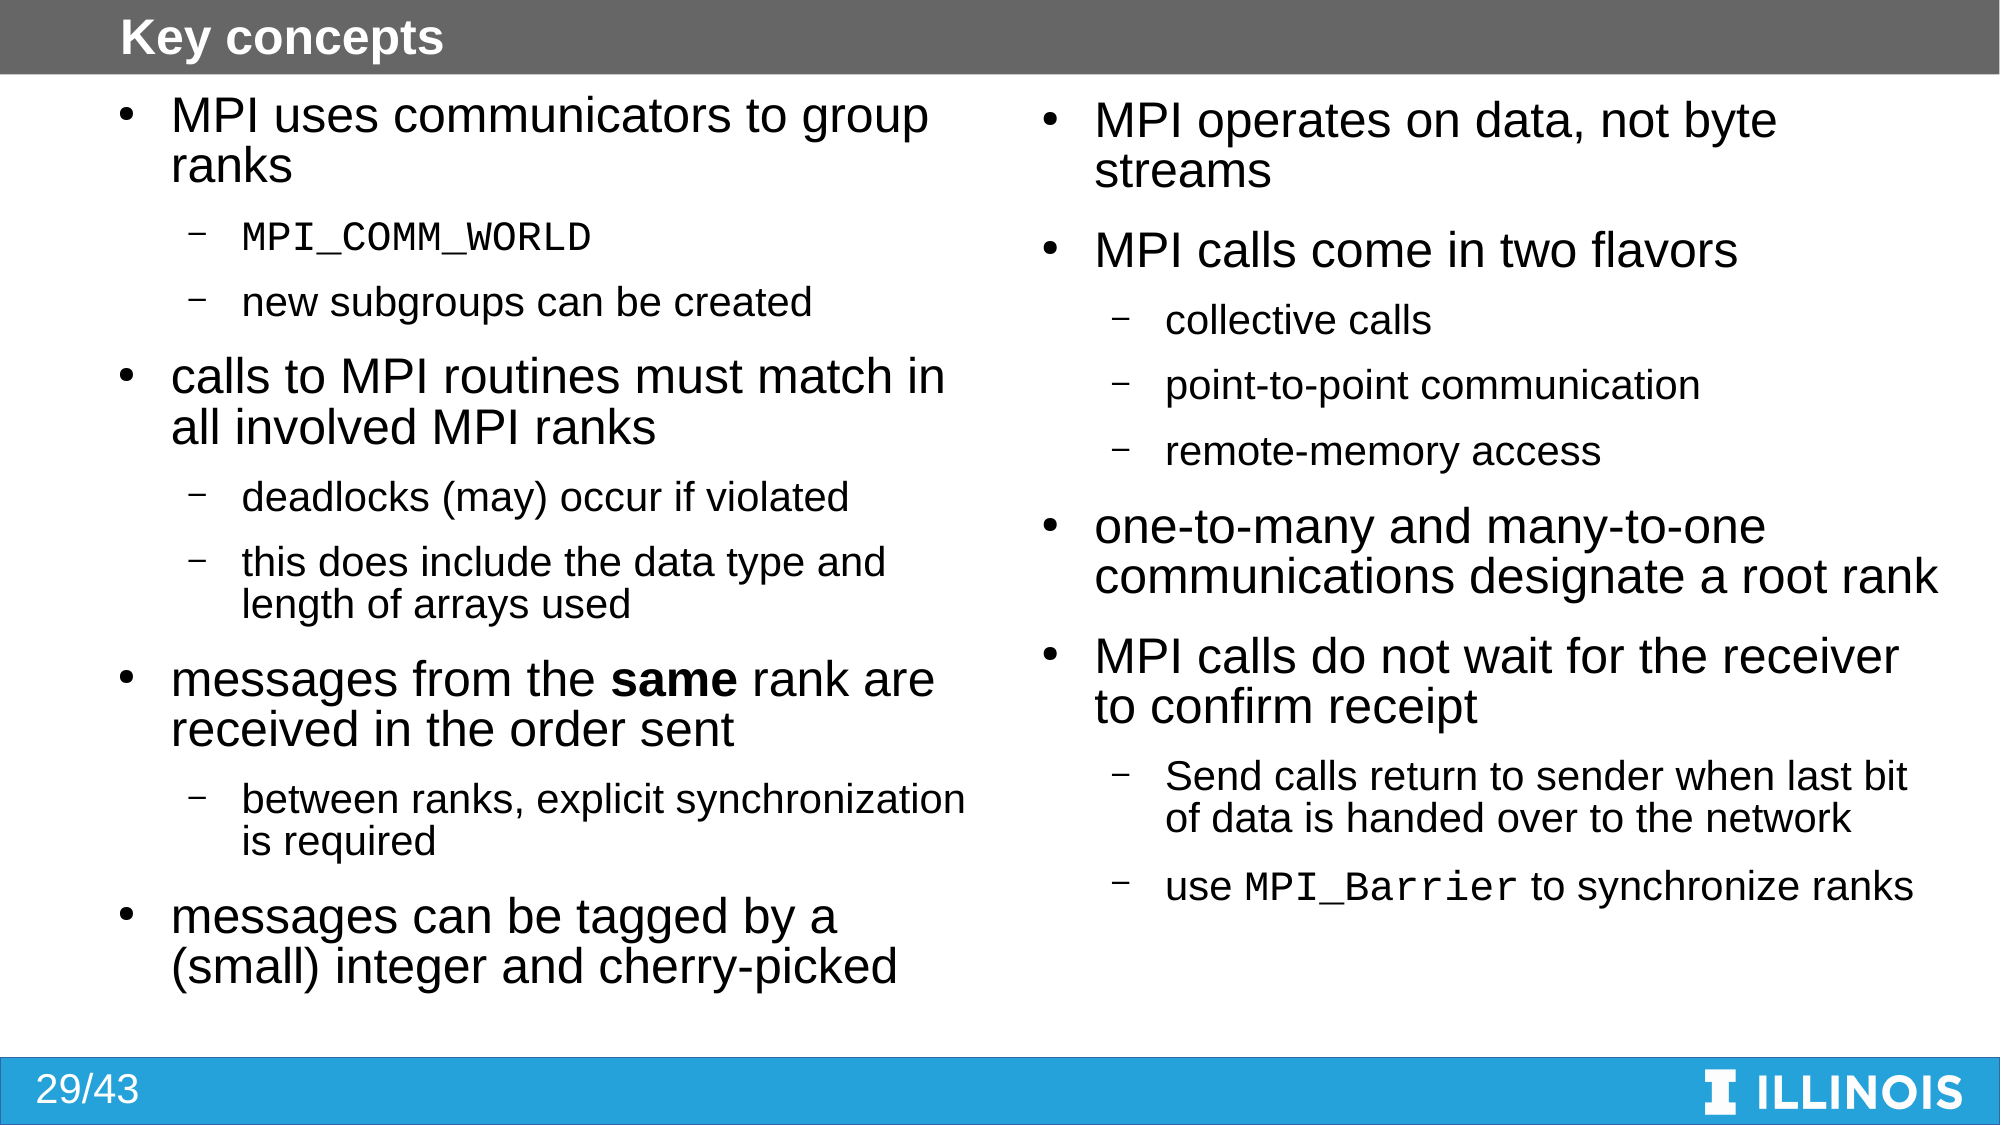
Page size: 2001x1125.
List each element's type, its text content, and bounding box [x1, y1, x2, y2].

list MPI operates on data, not byte streams MPI calls come in two flavors collective calls point-to-point communication remote-memory access one-to-many and many-to-one communications designate a root rank MPI calls do not wait for the receiver to confirm receipt Send calls return to sender when last bit of data is handed over to the network use MPI_Barrier to synchronize ranks [1023, 97, 1950, 1058]
list MPI uses communicators to group ranks MPI_COMM_WORLD new subgroups can be created calls to MPI routines must match in all involved MPI ranks deadlocks (may) occur if violated this does include the data type and length of arrays used messages from the same rank are received in the order sent between ranks, explicit synchronization is required messages can be tagged by a (small) integer and cherry-picked [99, 92, 979, 1022]
picture [1705, 1069, 1962, 1115]
title Key concepts [0, 0, 2000, 75]
